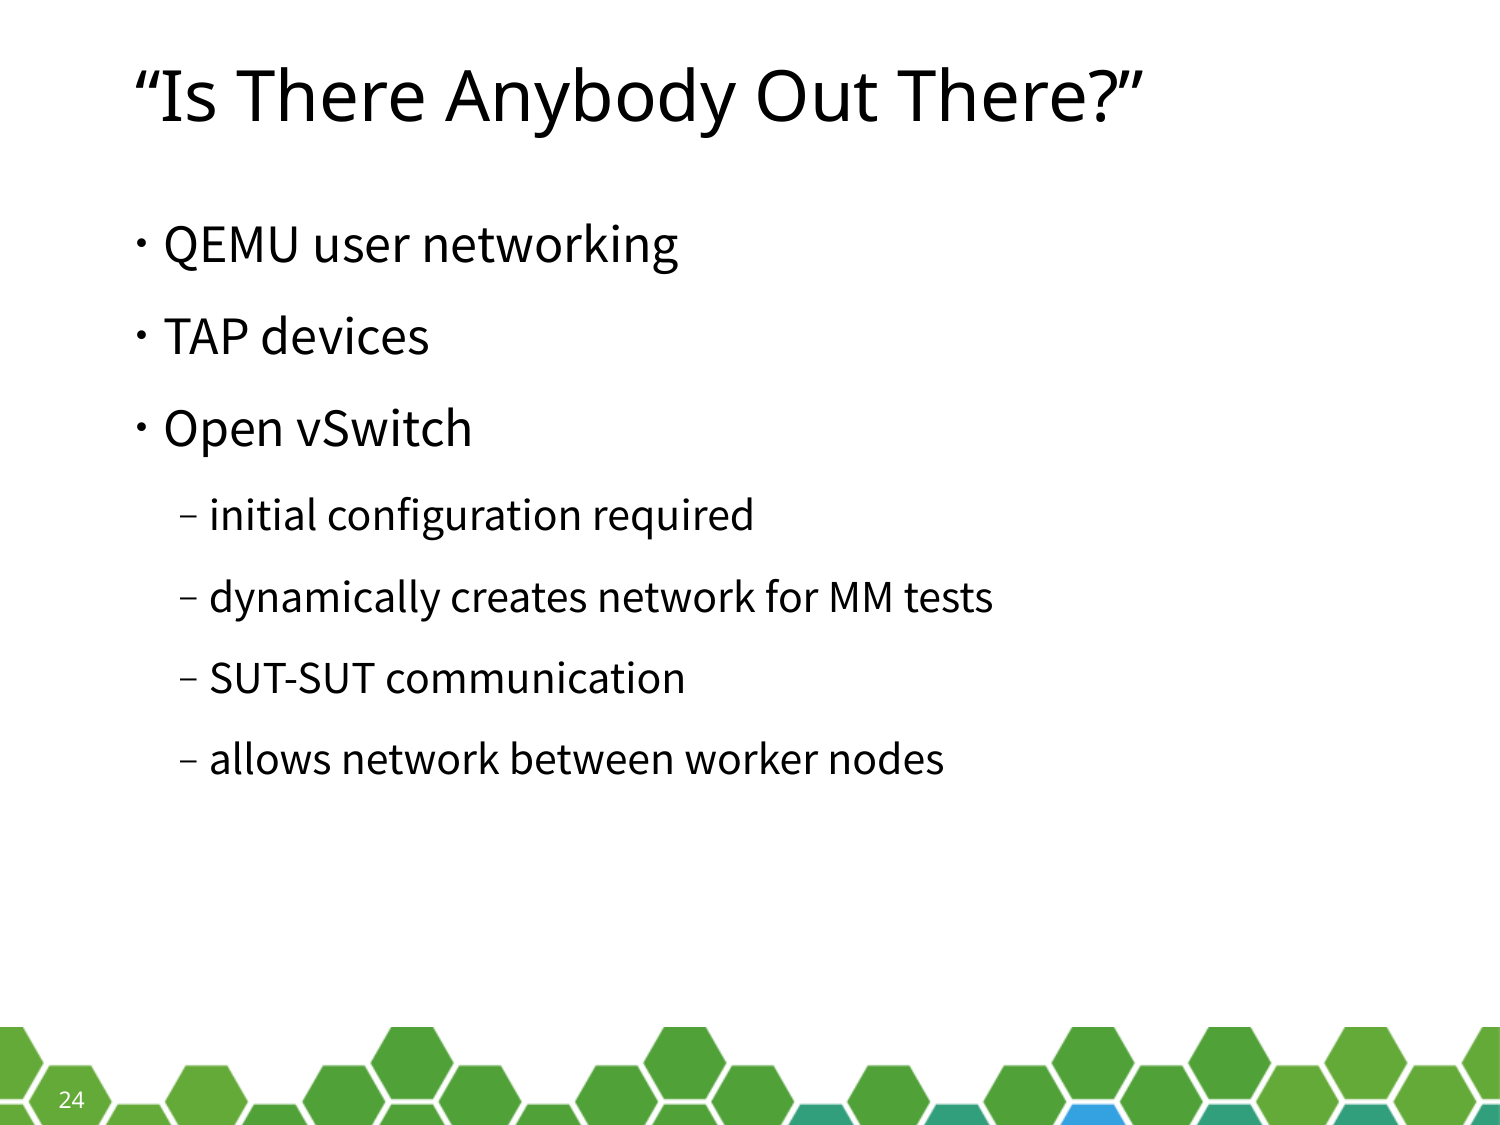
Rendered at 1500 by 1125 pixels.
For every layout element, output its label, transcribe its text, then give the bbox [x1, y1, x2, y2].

picture [0, 1027, 1500, 1125]
list QEMU user networking TAP devices Open vSwitch initial configuration required dynamically creates network for MM tests SUT-SUT communication allows network between worker nodes [135, 208, 1372, 862]
title “Is There Anybody Out There?” [135, 12, 1372, 175]
